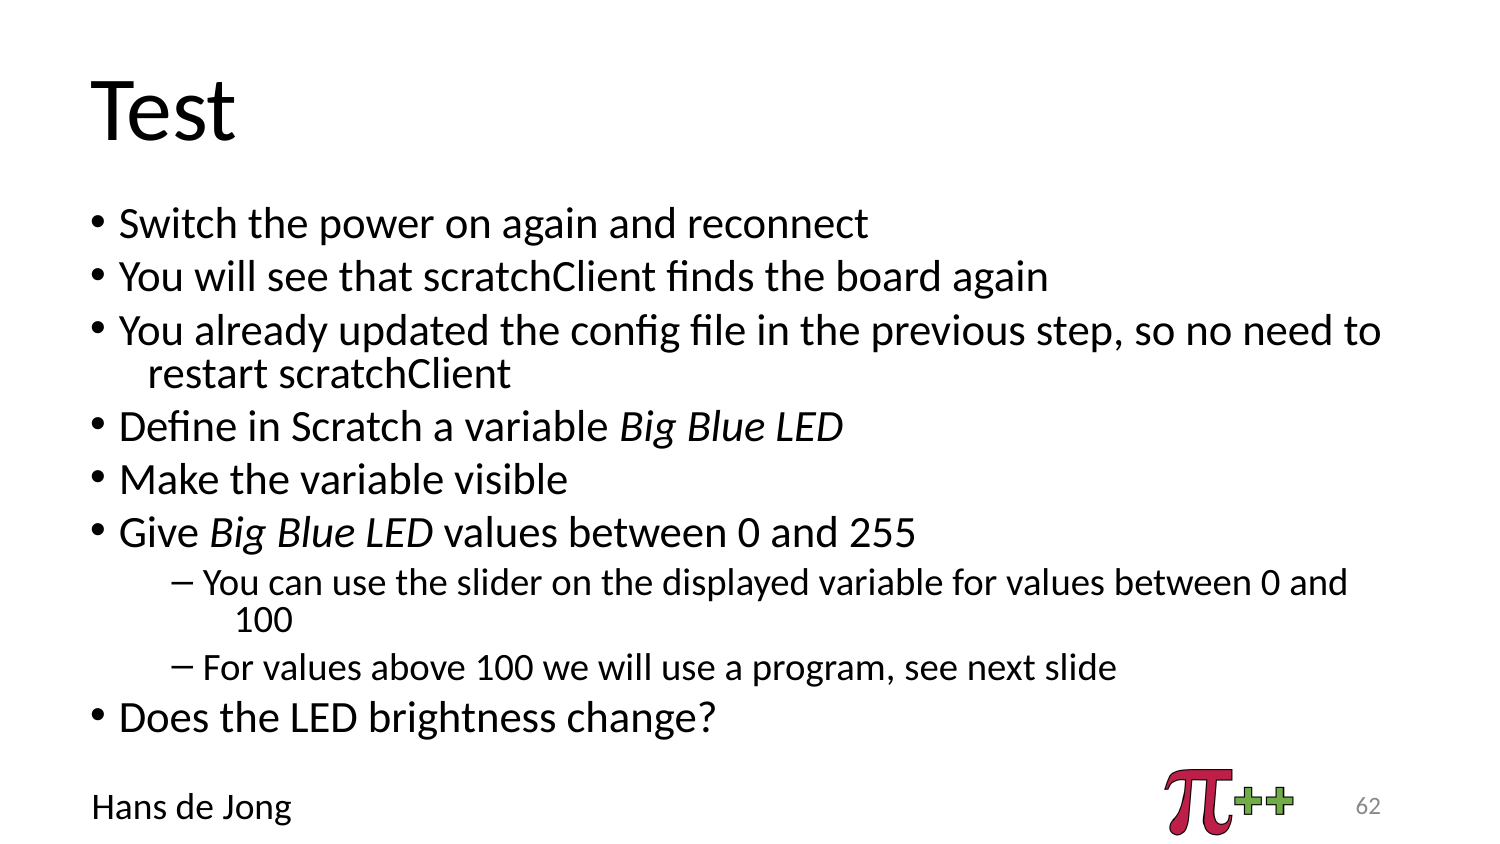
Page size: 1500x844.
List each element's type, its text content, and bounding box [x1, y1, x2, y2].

text_box 62 [1340, 782, 1426, 827]
title Test [75, 33, 1426, 175]
list Switch the power on again and reconnect You will see that scratchClient finds the board again You already updated the config file in the previous step, so no need to restart scratchClient Define in Scratch a variable Big Blue LED Make the variable visible Give Big Blue LED values between 0 and 255 You can use the slider on the displayed variable for values between 0 and 100 For values above 100 we will use a program, see next slide Does the LED brightness change? [75, 196, 1426, 754]
